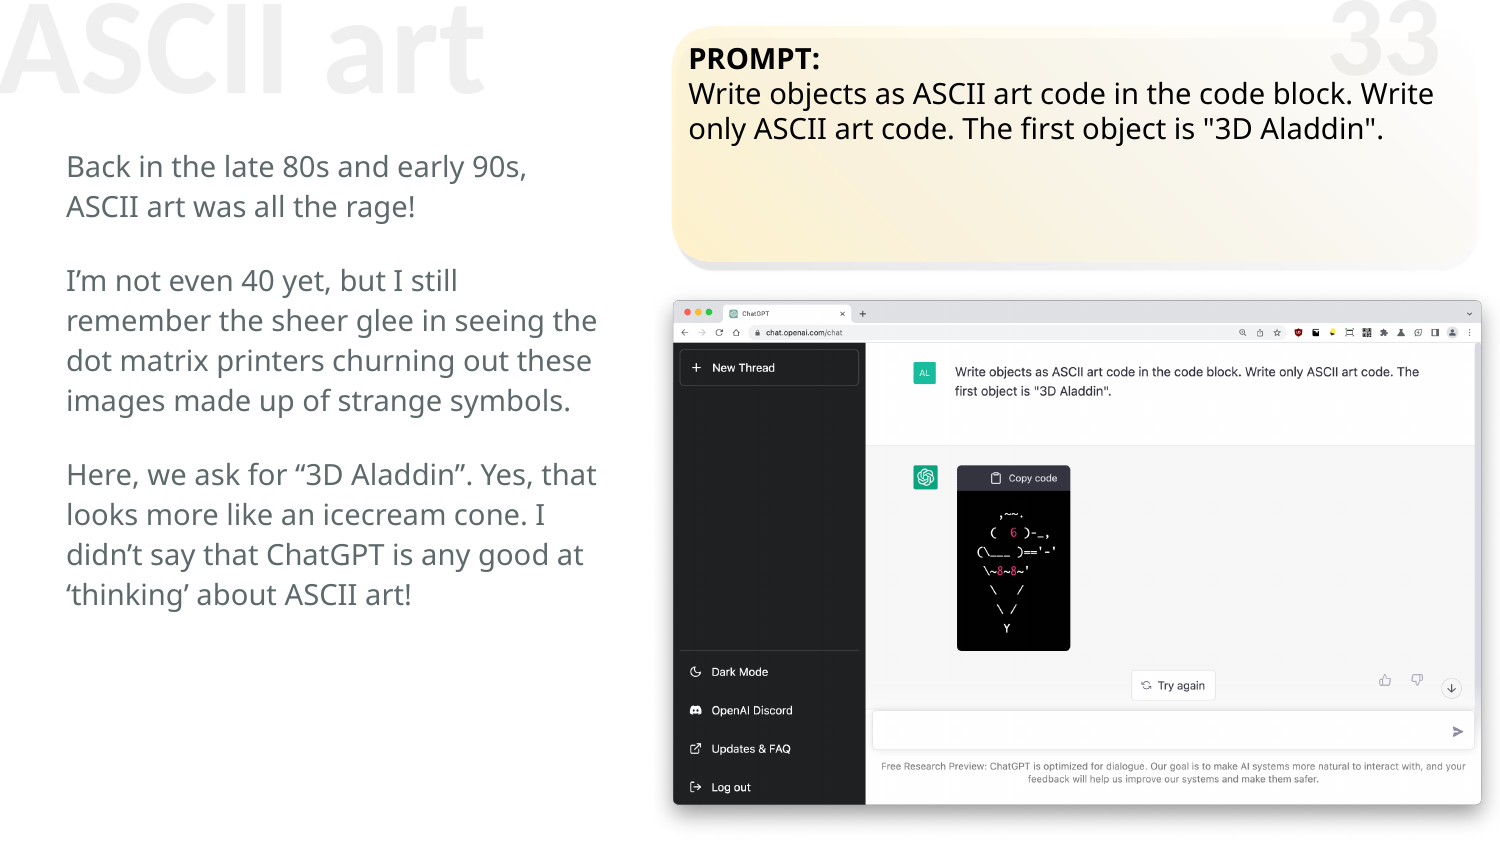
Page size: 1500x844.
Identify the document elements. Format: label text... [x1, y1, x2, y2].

picture [654, 280, 1500, 844]
list Back in the late 80s and early 90s, ASCII art was all the rage! I’m not even 40 yet, but I still remember the sheer glee in seeing the dot matrix printers churning out these images made up of strange symbols. Here, we ask for “3D Aladdin”. Yes, that looks more like an icecream cone. I didn’t say that ChatGPT is any good at ‘thinking’ about ASCII art! [51, 128, 615, 811]
title ASCII art [0, 0, 1435, 91]
subtitle Write objects as ASCII art code in the code block. Write only ASCII art code. The first object is "3D Aladdin". [673, 60, 1471, 251]
